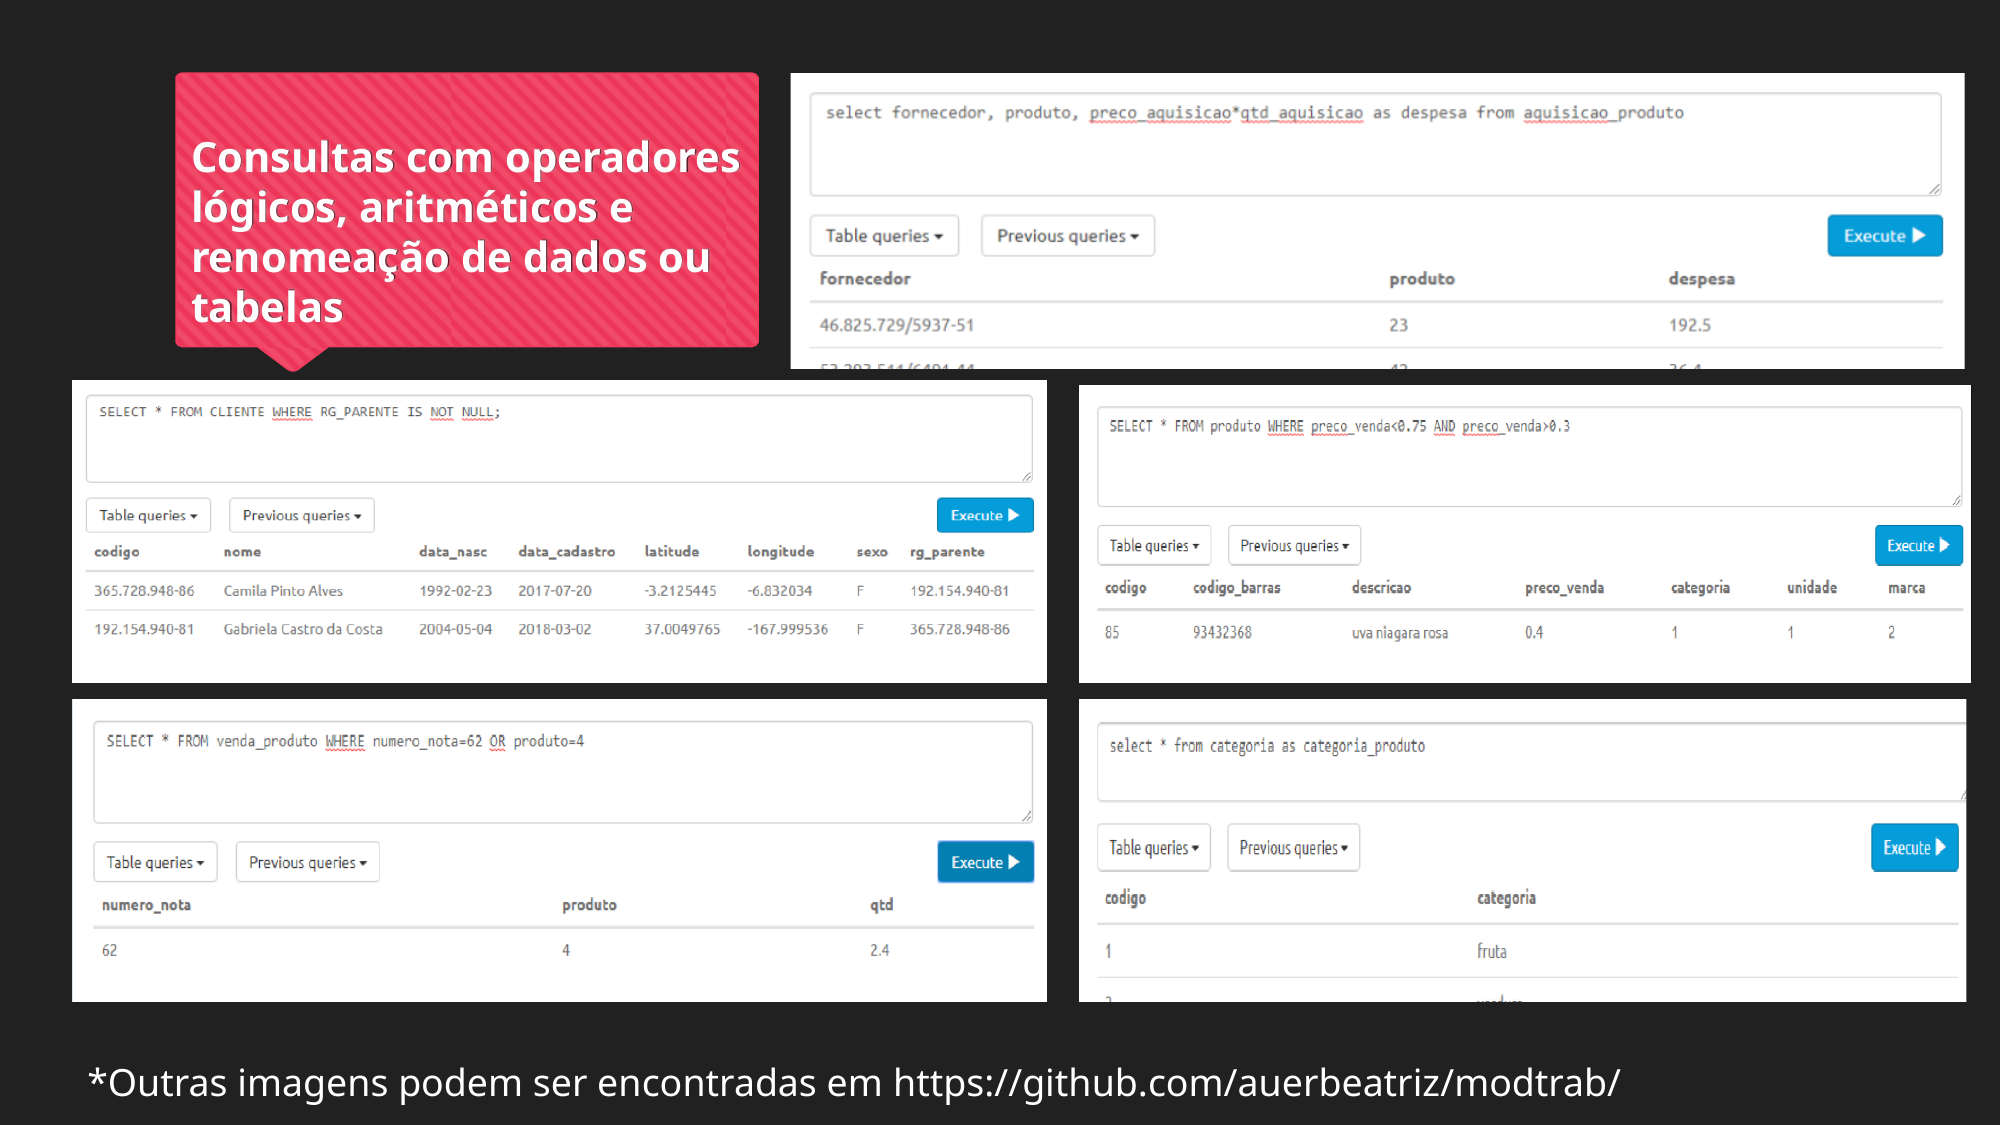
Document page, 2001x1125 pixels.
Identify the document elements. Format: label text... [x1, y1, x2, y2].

picture [72, 699, 1047, 1002]
picture [1079, 699, 1967, 1002]
text_box *Outras imagens podem ser encontradas em https://github.com/auerbeatriz/modtrab/ [72, 1051, 1816, 1113]
picture [177, 339, 757, 370]
picture [72, 380, 1047, 683]
picture [790, 73, 1965, 369]
picture [1079, 385, 1971, 683]
title Consultas com operadores lógicos, aritméticos e renomeação de dados ou tabelas [176, 73, 758, 339]
